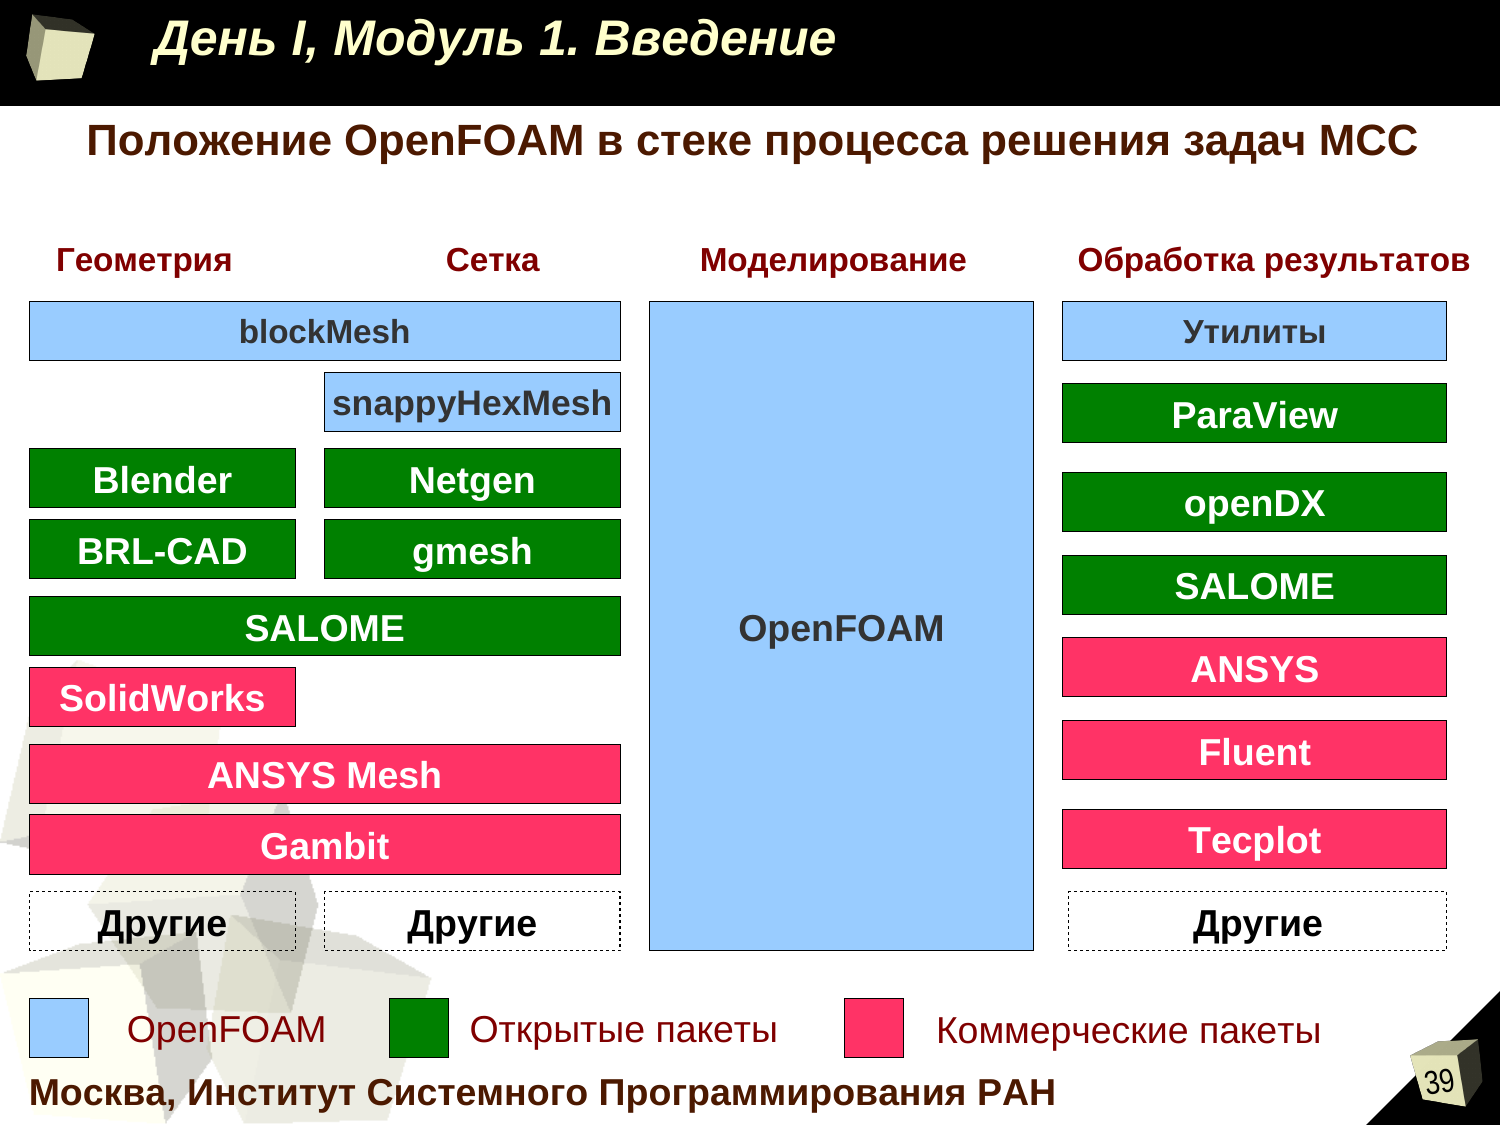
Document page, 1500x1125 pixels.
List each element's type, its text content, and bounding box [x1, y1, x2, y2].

text_box ANSYS Mesh [29, 744, 621, 804]
text_box SolidWorks [29, 667, 296, 727]
text_box ANSYS [1062, 637, 1447, 697]
picture [0, 659, 433, 1125]
text_box Blender [29, 448, 296, 508]
text_box [844, 998, 904, 1058]
text_box OpenFOAM [649, 301, 1034, 951]
text_box Fluent [1062, 720, 1447, 780]
text_box [29, 998, 89, 1058]
text_box Gambit [29, 814, 621, 875]
text_box Другие [324, 891, 621, 951]
text_box Положение OpenFOAM в стеке процесса решения задач МСС [5, 104, 1500, 185]
text_box BRL-CAD [29, 519, 296, 579]
text_box Открытые пакеты [454, 998, 794, 1058]
text_box Утилиты [1062, 301, 1447, 361]
text_box [389, 998, 449, 1058]
text_box snappyHexMesh [324, 372, 621, 432]
text_box gmesh [324, 519, 621, 579]
text_box Сетка [431, 230, 555, 286]
picture [423, 1088, 433, 1102]
text_box Моделирование [685, 230, 1034, 286]
text_box SALOME [29, 596, 621, 656]
text_box OpenFOAM [112, 998, 342, 1058]
text_box blockMesh [29, 301, 621, 361]
text_box Tecplot [1062, 809, 1447, 869]
text_box Обработка результатов [1062, 230, 1500, 286]
text_box openDX [1062, 472, 1447, 532]
text_box Геометрия [41, 230, 248, 286]
text_box Netgen [324, 448, 621, 508]
text_box ParaView [1062, 383, 1447, 443]
text_box SALOME [1062, 555, 1447, 615]
text_box Другие [1068, 891, 1447, 951]
text_box Коммерческие пакеты [921, 998, 1388, 1058]
text_box Другие [29, 891, 296, 951]
